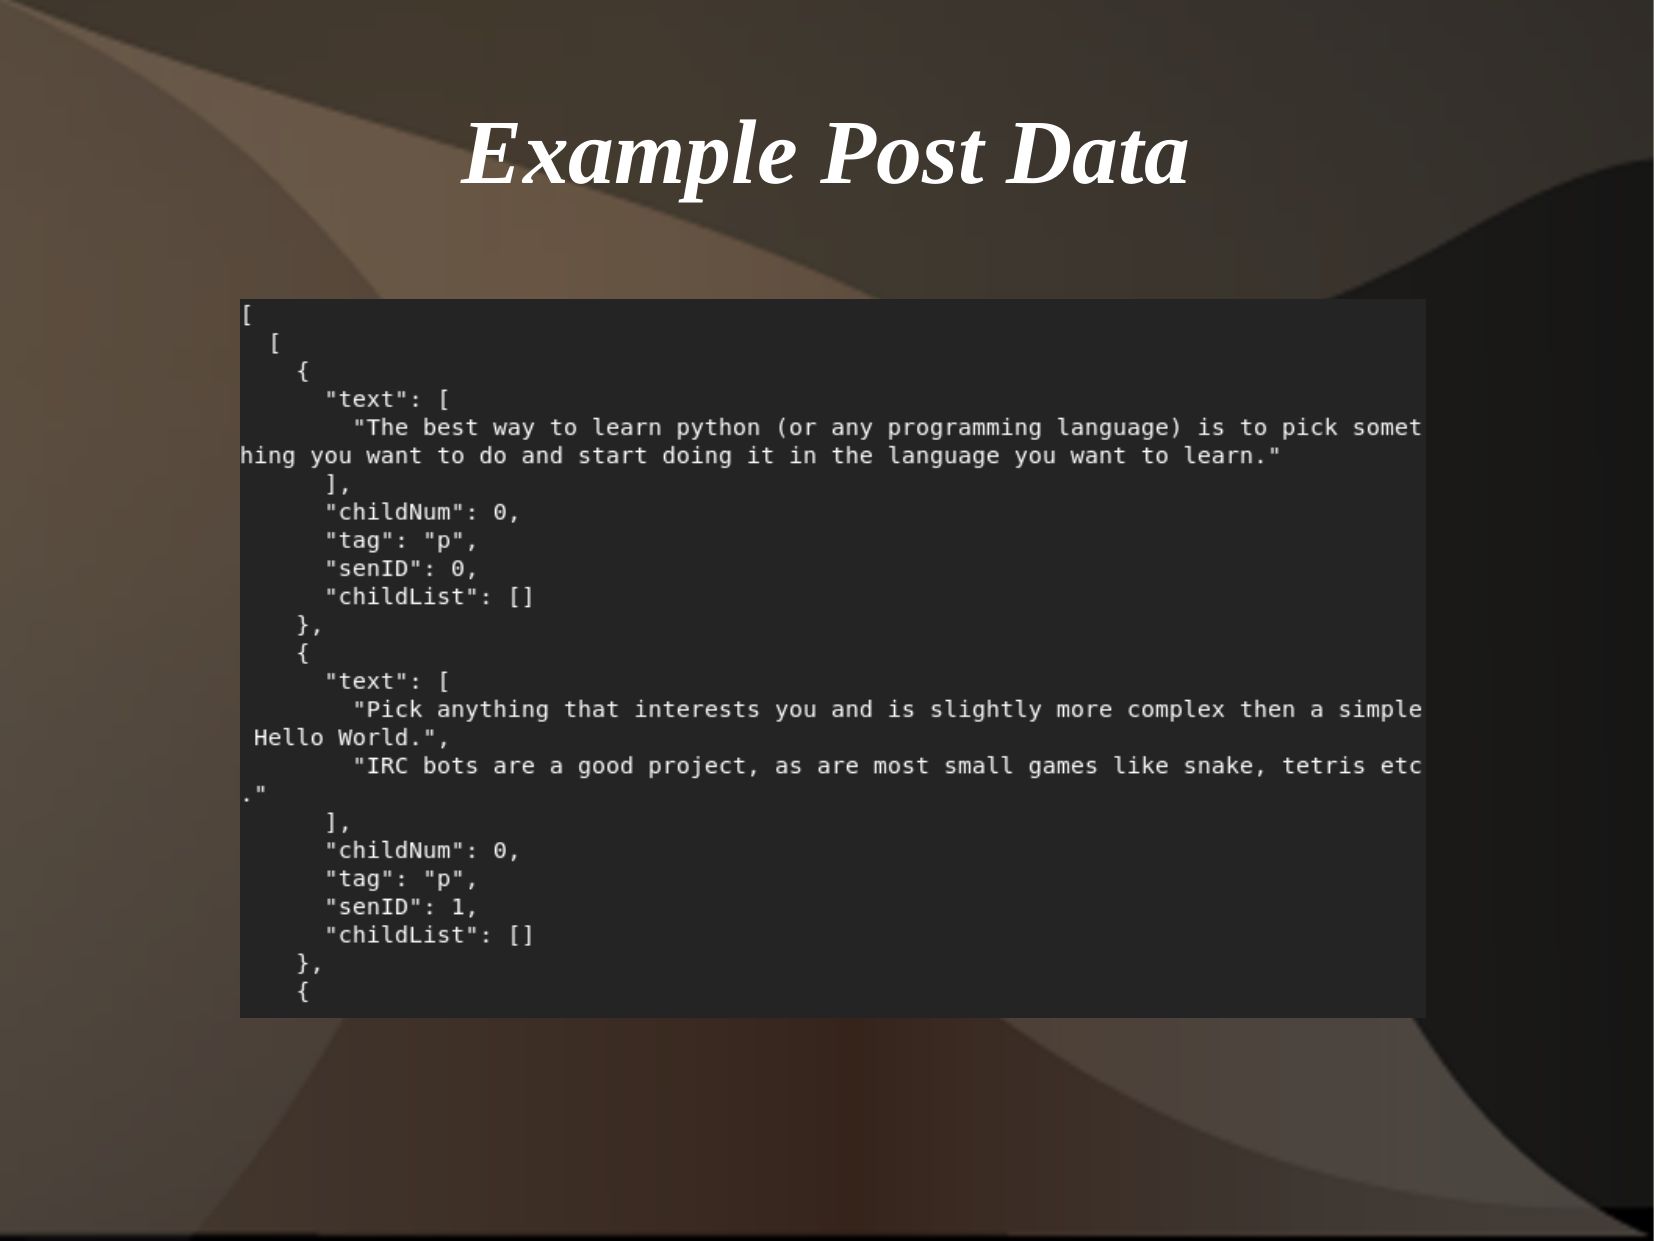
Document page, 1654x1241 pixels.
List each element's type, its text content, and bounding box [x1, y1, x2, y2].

title Example Post Data [82, 49, 1571, 257]
picture [0, 0, 1654, 1241]
